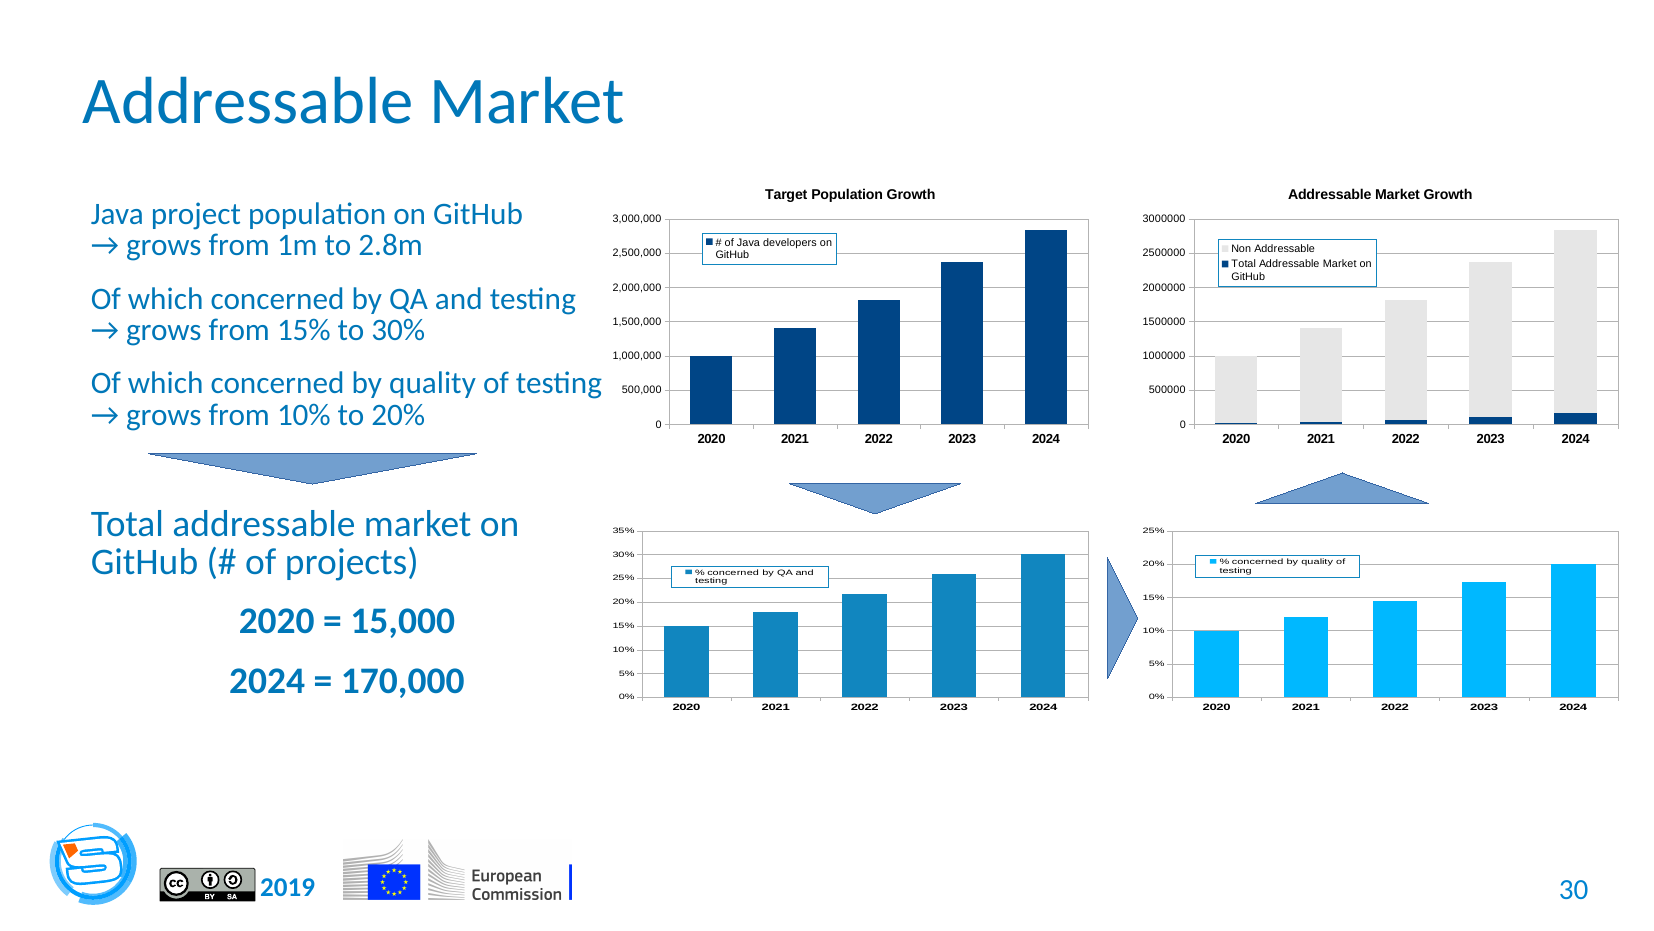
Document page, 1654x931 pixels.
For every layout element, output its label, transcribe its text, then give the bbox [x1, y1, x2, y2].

picture [1132, 173, 1628, 453]
text_box [148, 453, 477, 485]
picture [602, 173, 1098, 453]
text_box [1255, 472, 1429, 504]
text_box [1107, 557, 1138, 679]
picture [343, 839, 572, 900]
text_box [789, 483, 961, 514]
title Addressable Market [82, 73, 1563, 145]
list Java project population on GitHub → grows from 1m to 2.8m Of which concerned by QA and testing → grows from 15% to 30% Of which concerned by quality of testing → grows from 10% to 20% Total addressable market on GitHub (# of projects) 2020 = 15,000 2024 = 170,000 [90, 201, 616, 713]
picture [602, 522, 1098, 717]
picture [1132, 522, 1628, 717]
